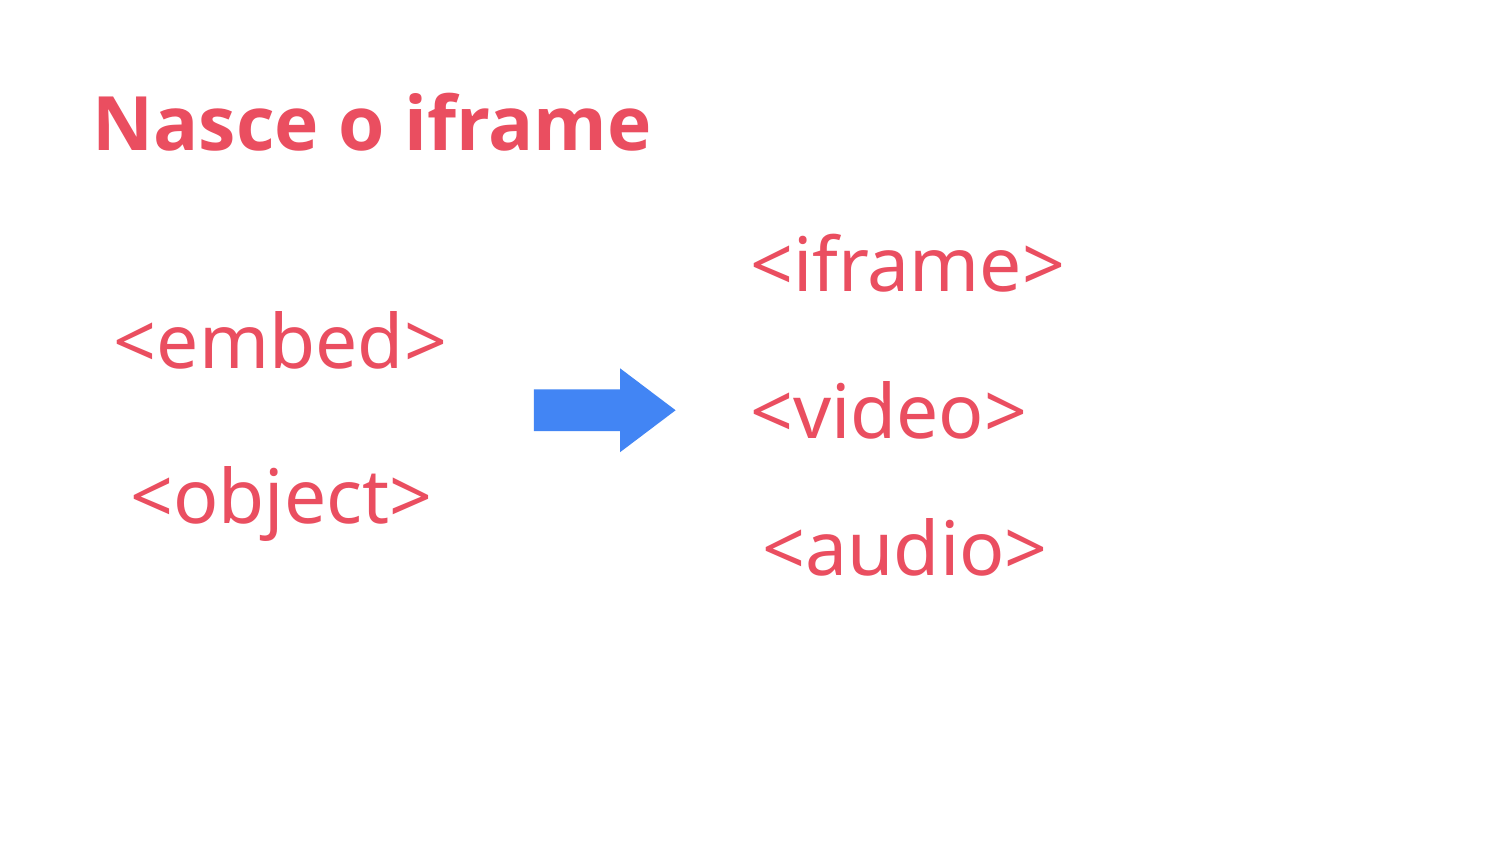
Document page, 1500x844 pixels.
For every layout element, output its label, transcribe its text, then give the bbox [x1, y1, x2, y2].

text_box <embed> [98, 285, 711, 392]
text_box <audio> [747, 492, 1360, 599]
text_box [533, 368, 676, 453]
text_box <object> [115, 440, 727, 547]
text_box Nasce o iframe [77, 44, 1393, 184]
text_box <iframe> [735, 208, 1347, 315]
text_box <video> [735, 356, 1347, 463]
